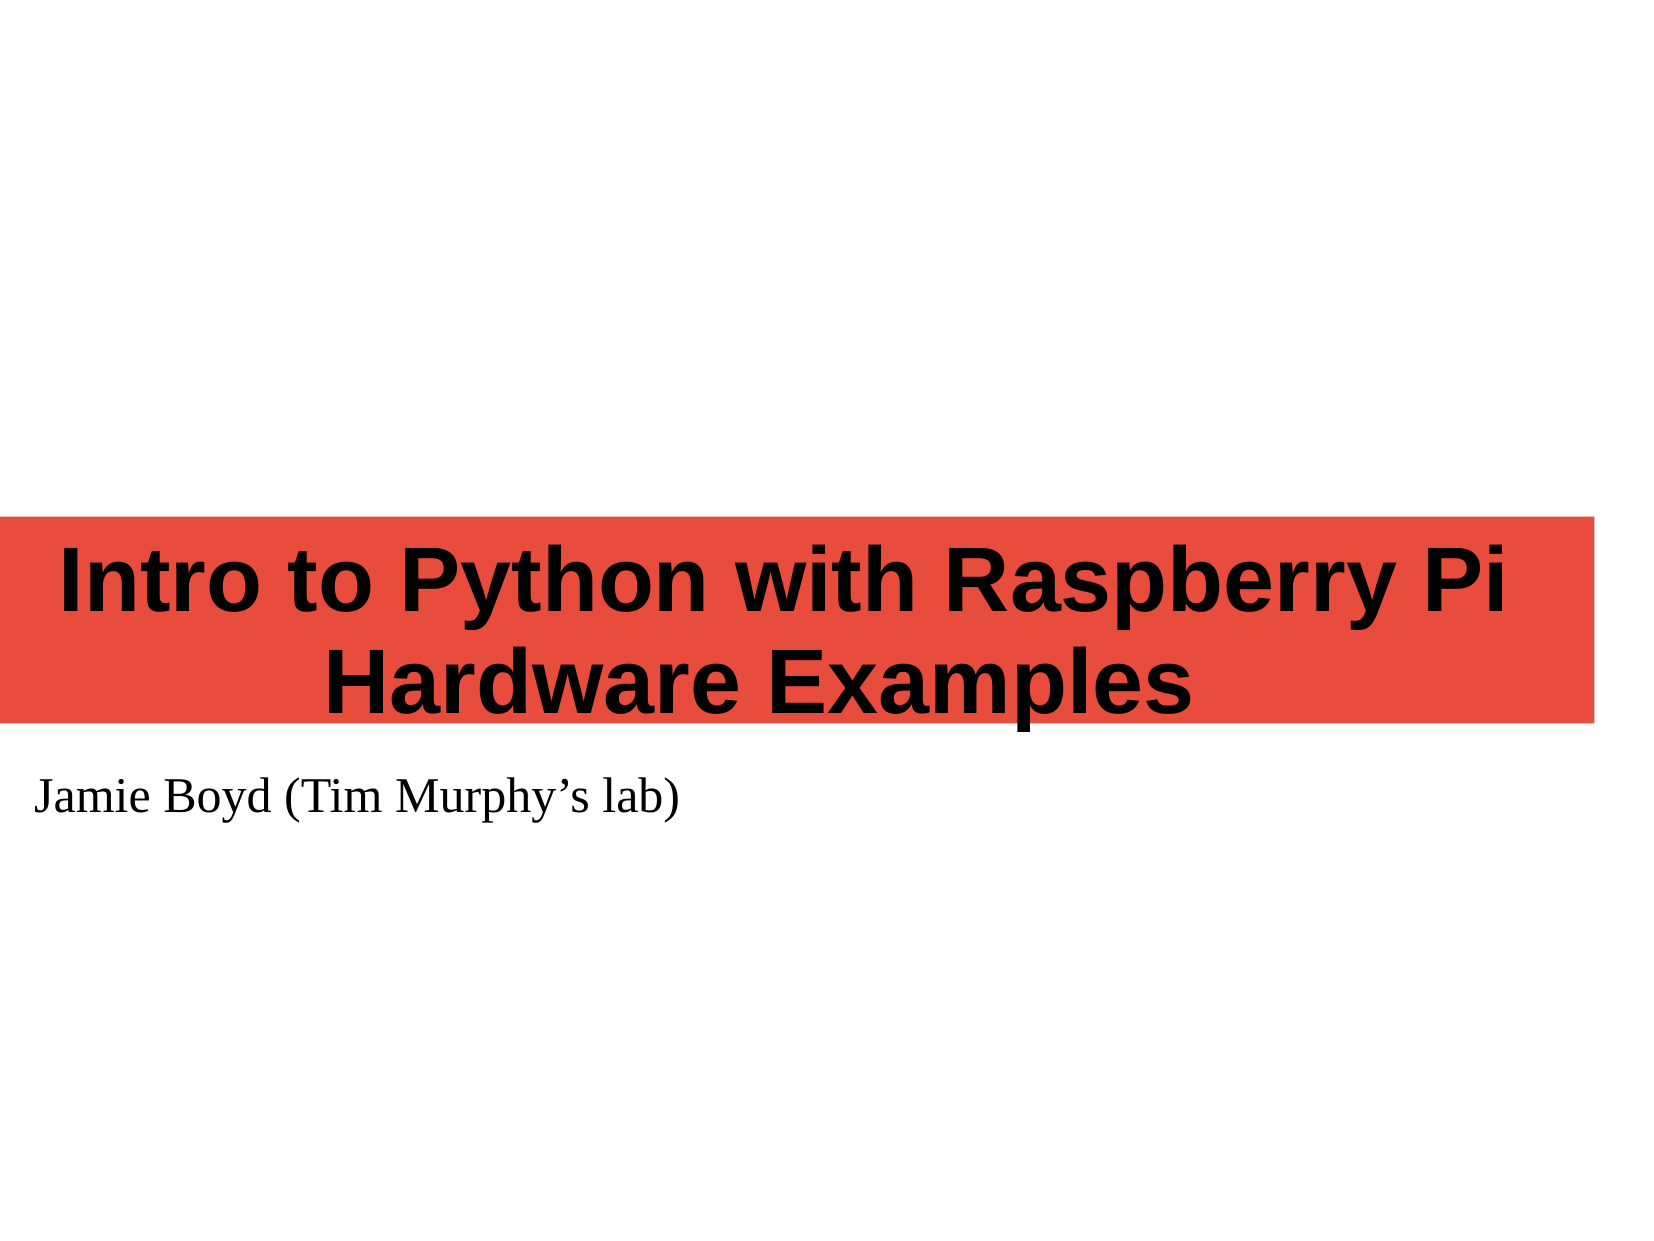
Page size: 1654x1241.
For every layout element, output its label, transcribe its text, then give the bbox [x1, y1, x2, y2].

title Intro to Python with Raspberry Pi Hardware Examples [59, 528, 1595, 677]
subtitle Jamie Boyd (Tim Murphy’s lab) [21, 767, 1528, 1182]
